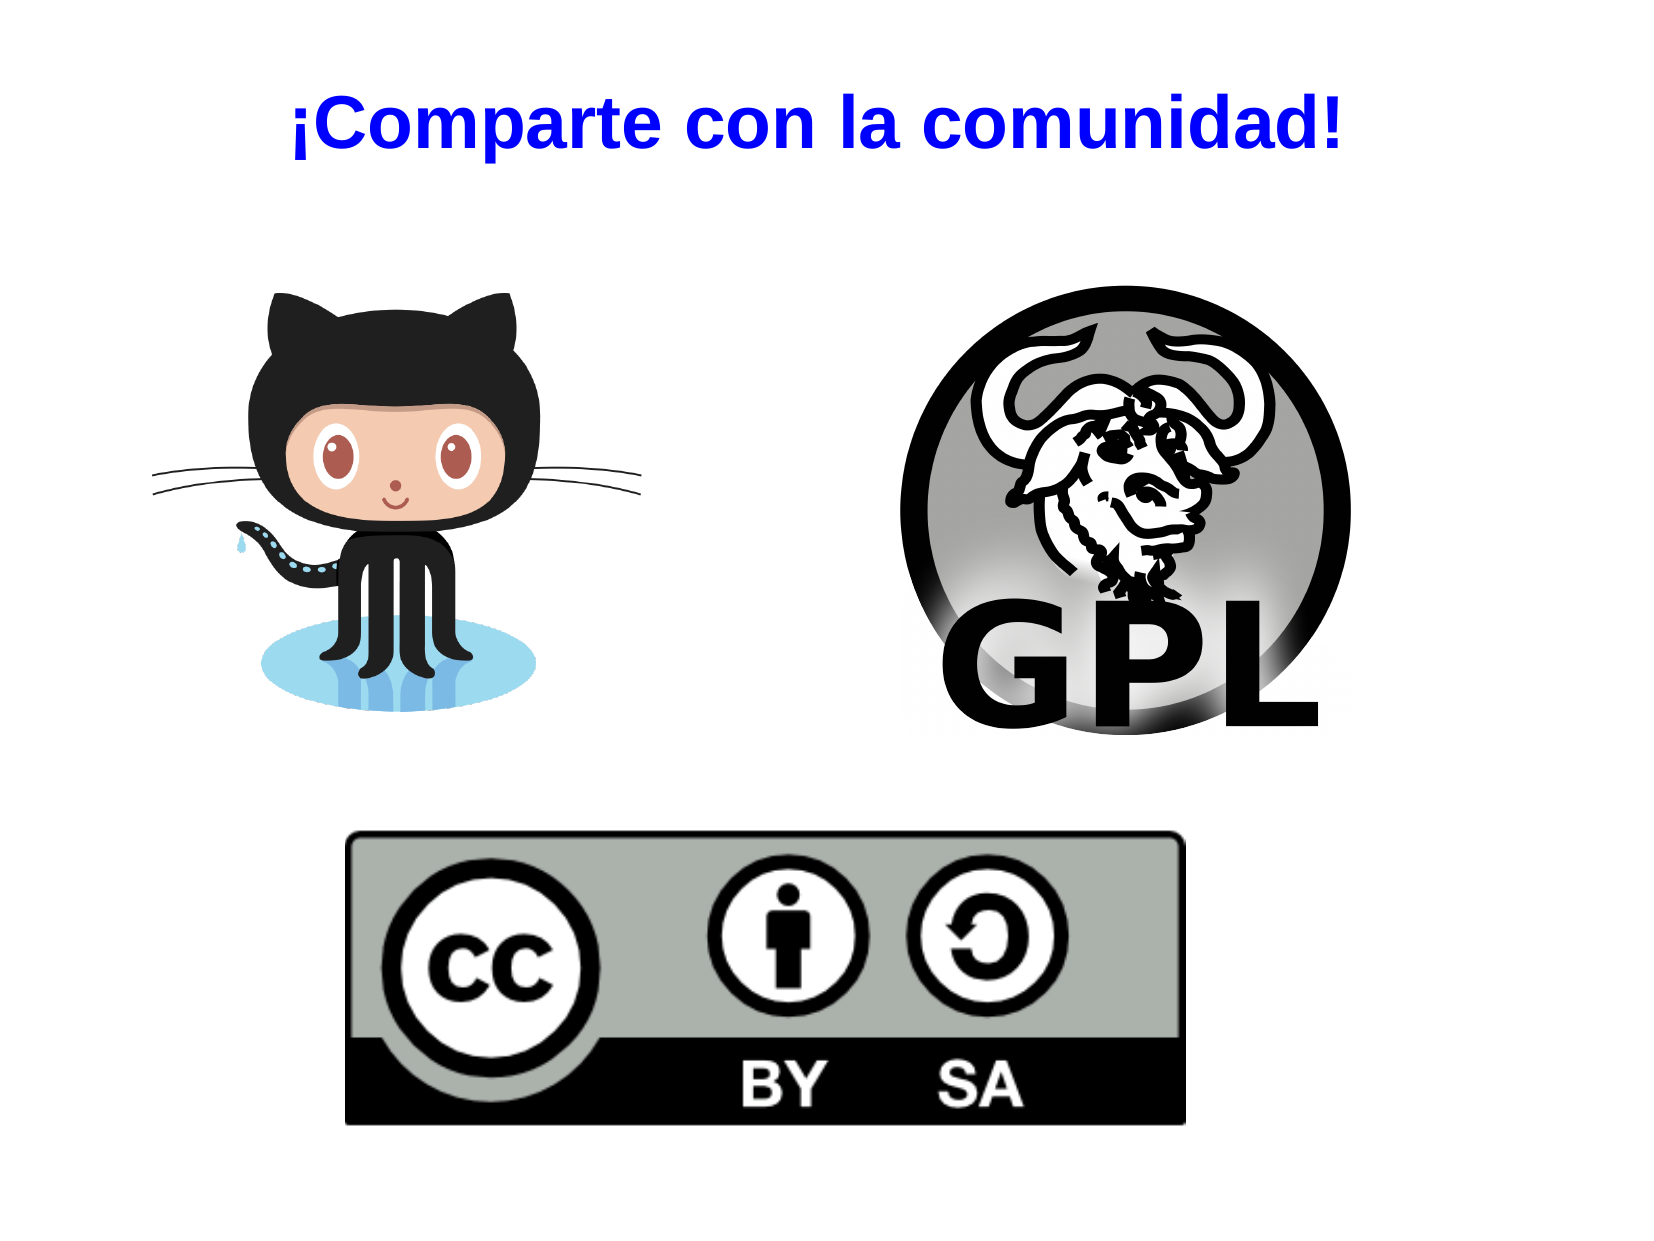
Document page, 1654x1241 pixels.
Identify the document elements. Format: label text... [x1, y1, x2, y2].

picture [135, 284, 659, 721]
text_box ¡Comparte con la comunidad! [90, 73, 1546, 196]
picture [345, 800, 1186, 1156]
picture [900, 284, 1351, 736]
